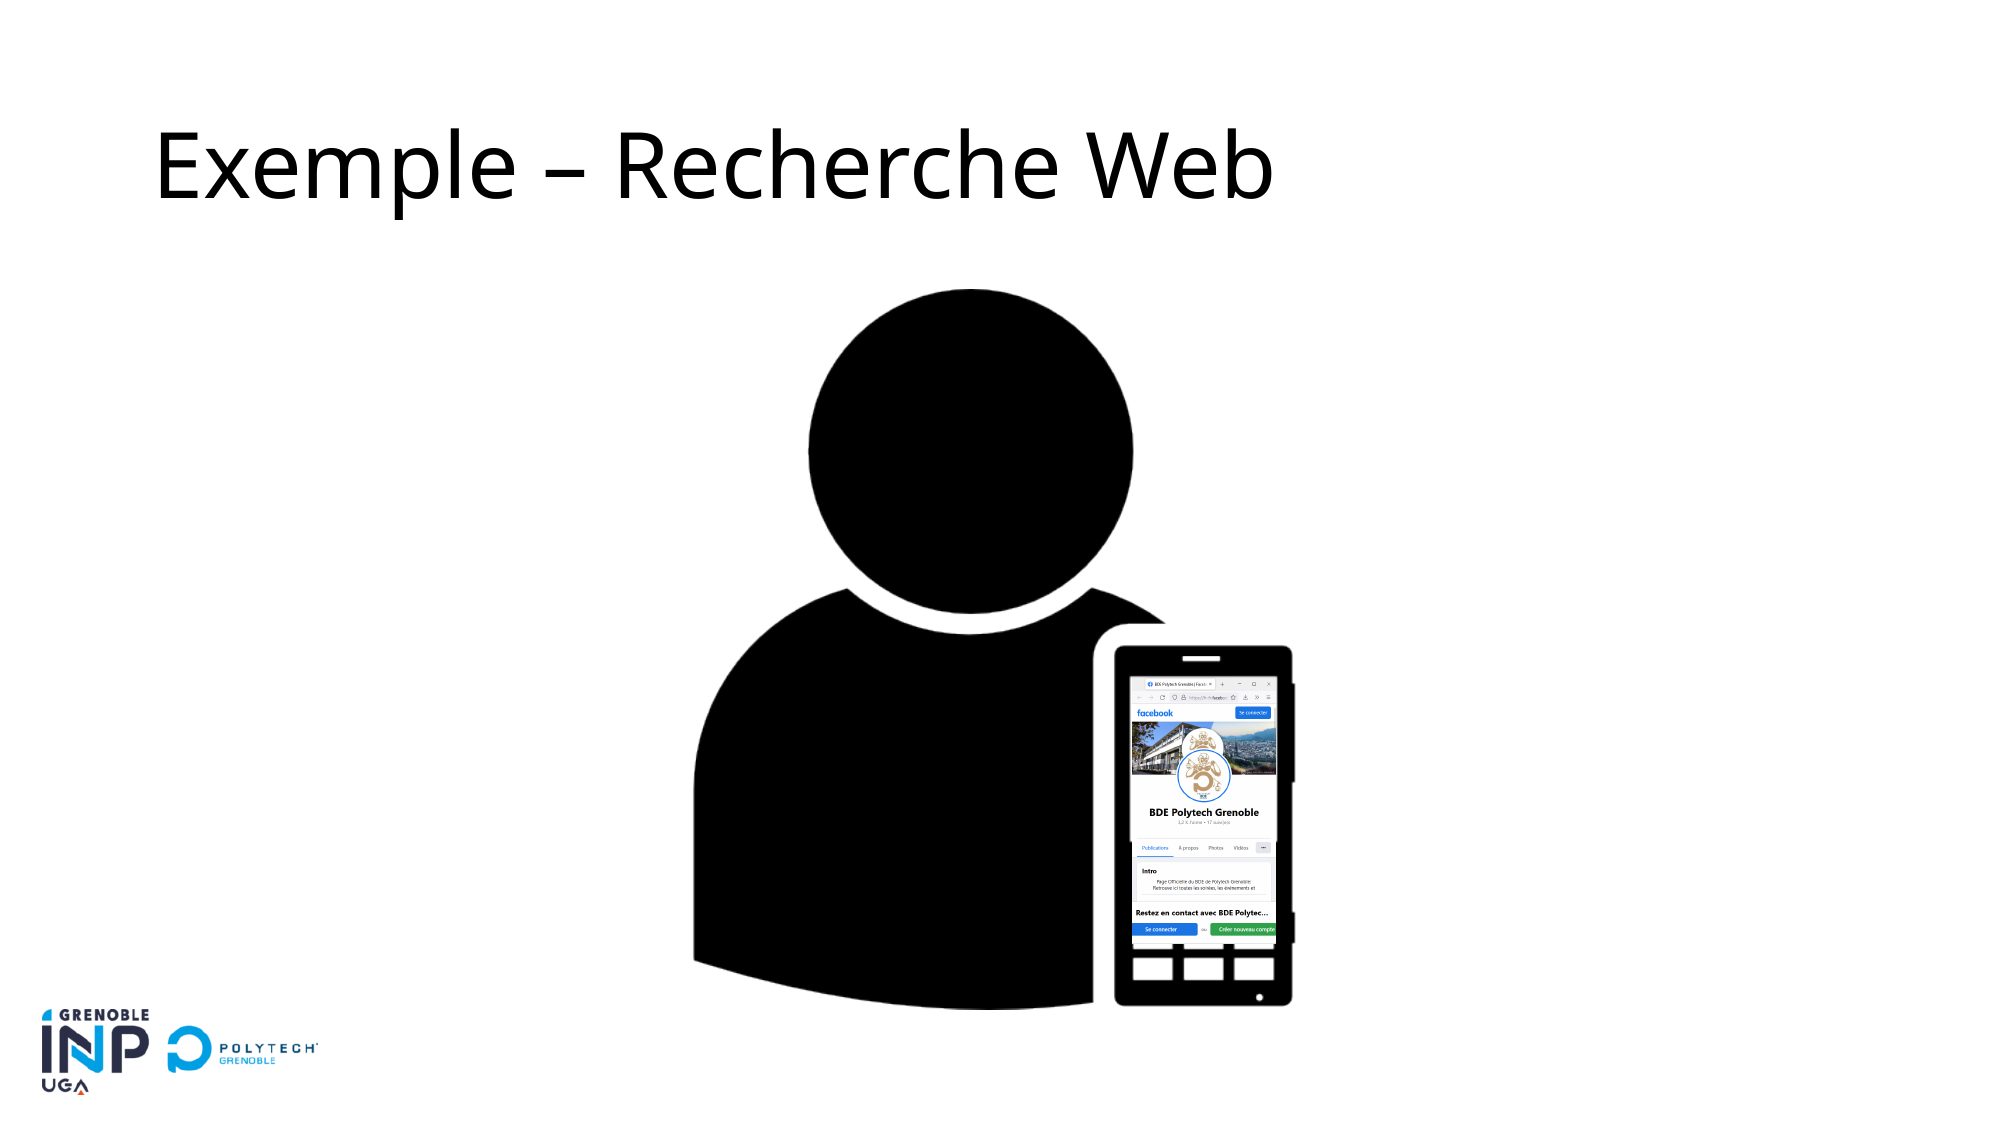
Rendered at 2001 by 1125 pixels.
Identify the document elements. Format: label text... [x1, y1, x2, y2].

picture [42, 1009, 318, 1095]
title Exemple – Recherche Web [137, 59, 1863, 278]
picture [634, 289, 1355, 1010]
